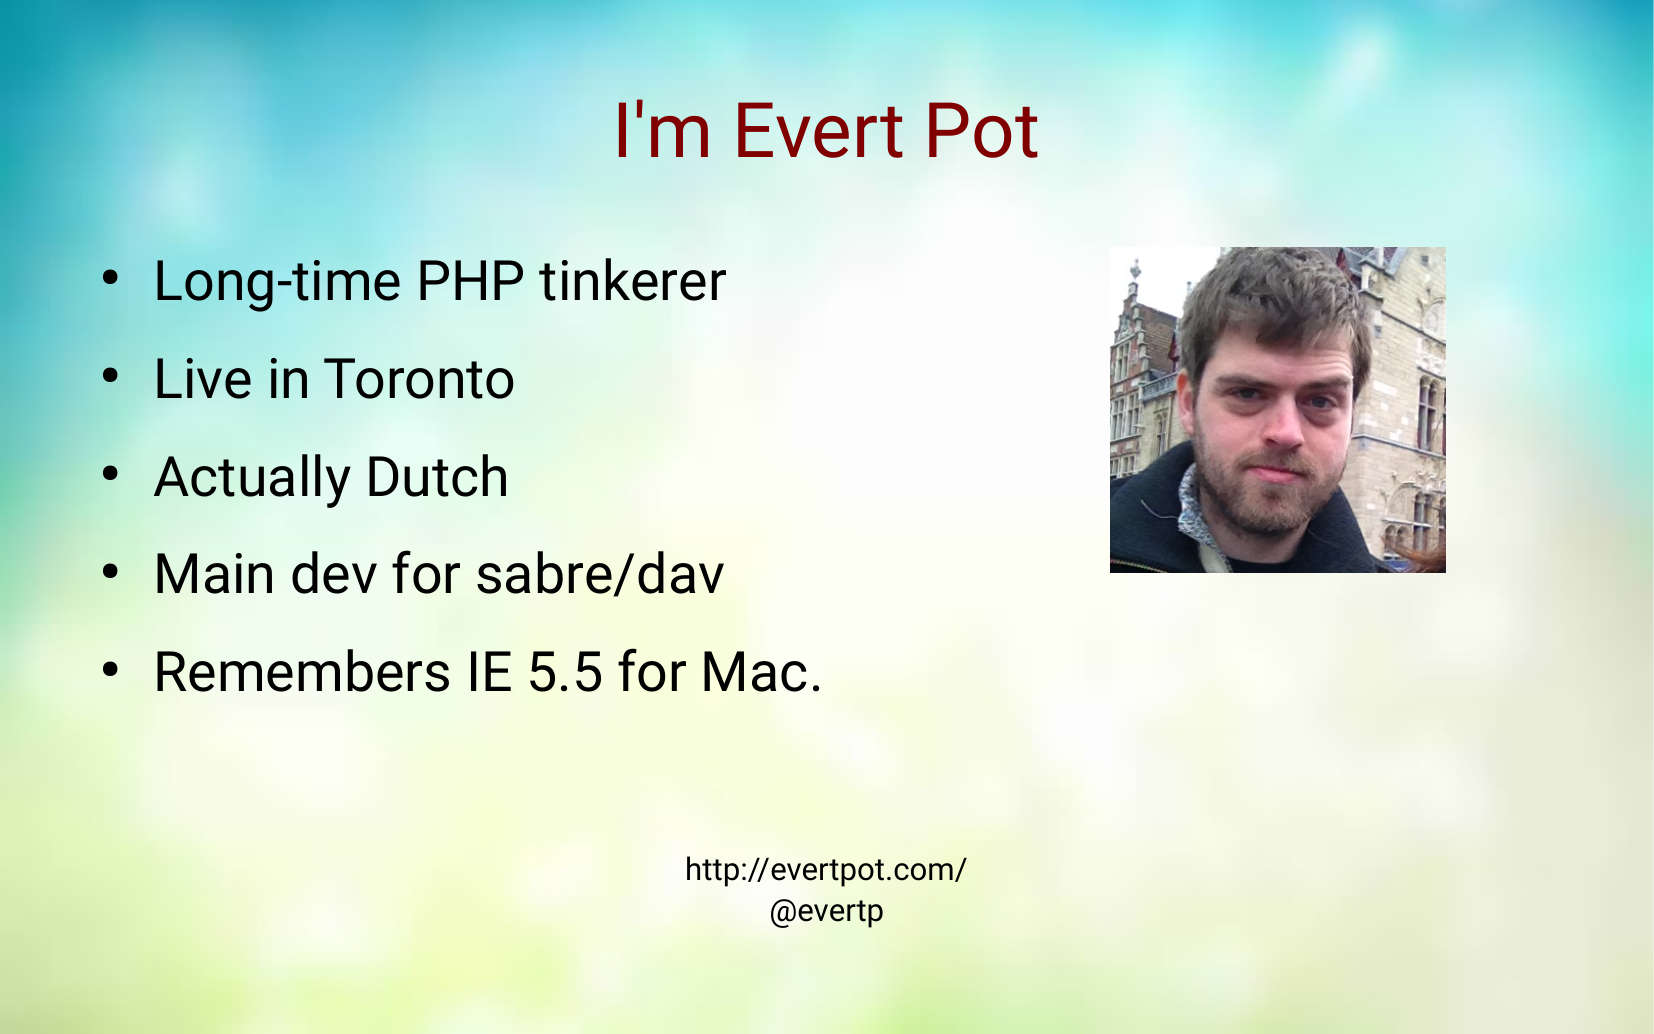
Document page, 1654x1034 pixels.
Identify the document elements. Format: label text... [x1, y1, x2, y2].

title I'm Evert Pot [82, 41, 1571, 214]
text_box http://evertpot.com/ @evertp [414, 840, 1240, 938]
list Long-time PHP tinkerer Live in Toronto Actually Dutch Main dev for sabre/dav Remembers IE 5.5 for Mac. [82, 241, 1571, 842]
picture [0, 0, 1654, 1034]
